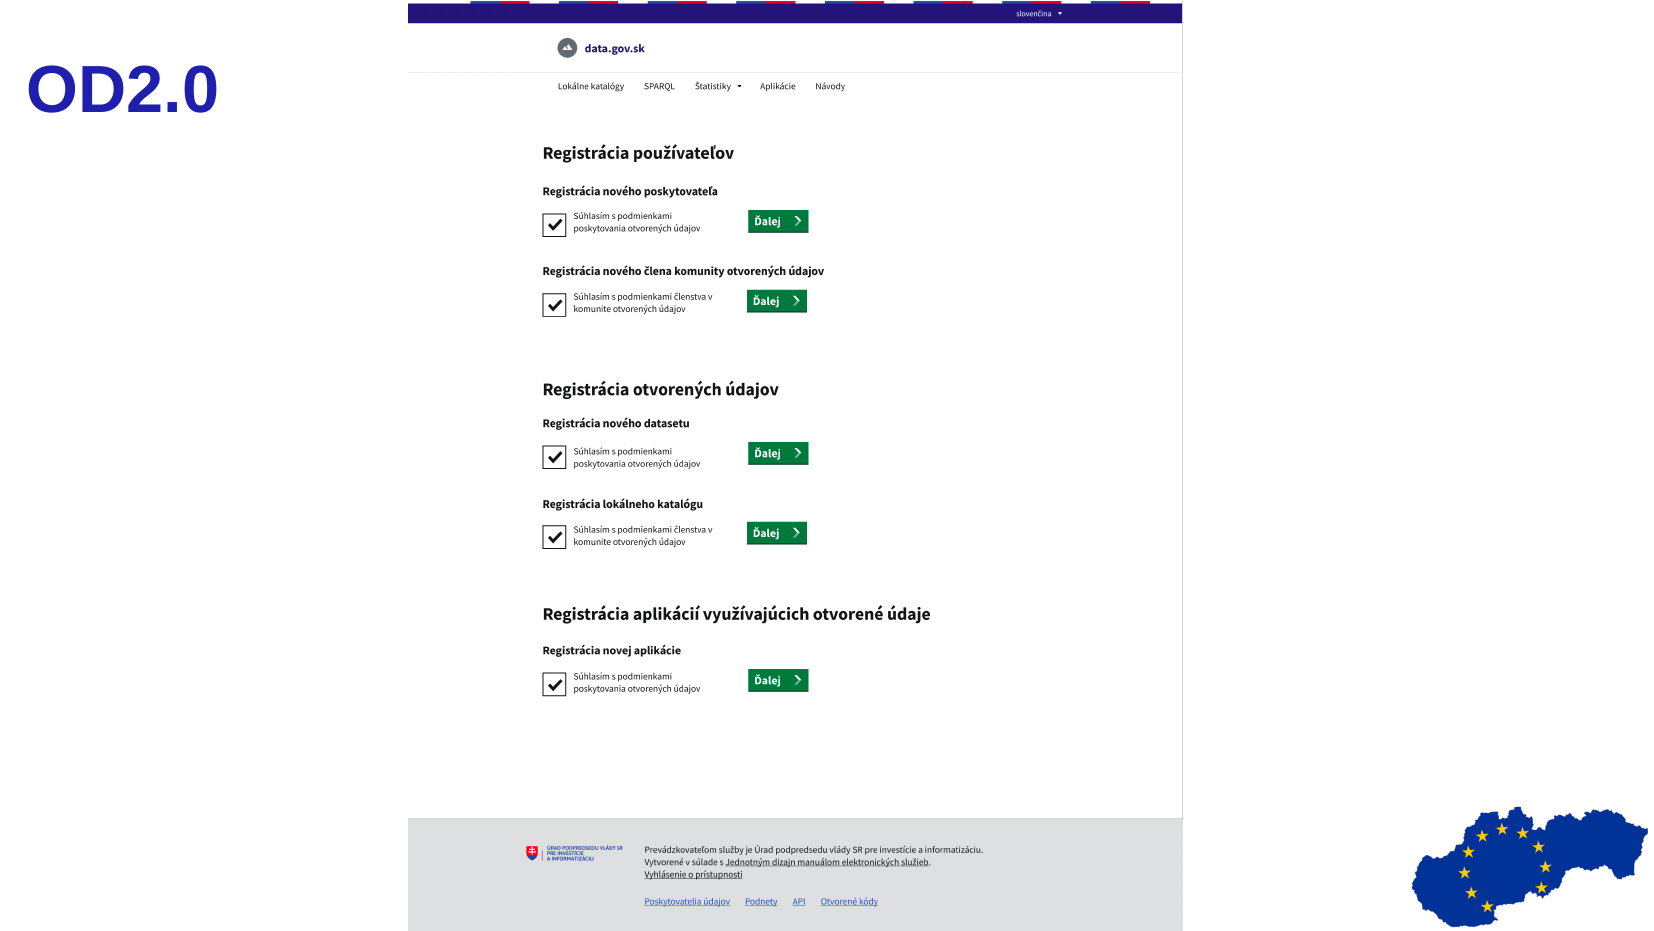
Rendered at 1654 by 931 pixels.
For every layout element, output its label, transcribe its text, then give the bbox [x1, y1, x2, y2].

picture [1406, 797, 1654, 931]
title OD2.0 [26, 11, 1509, 168]
picture [408, 1, 1183, 11]
picture [408, 168, 1183, 931]
